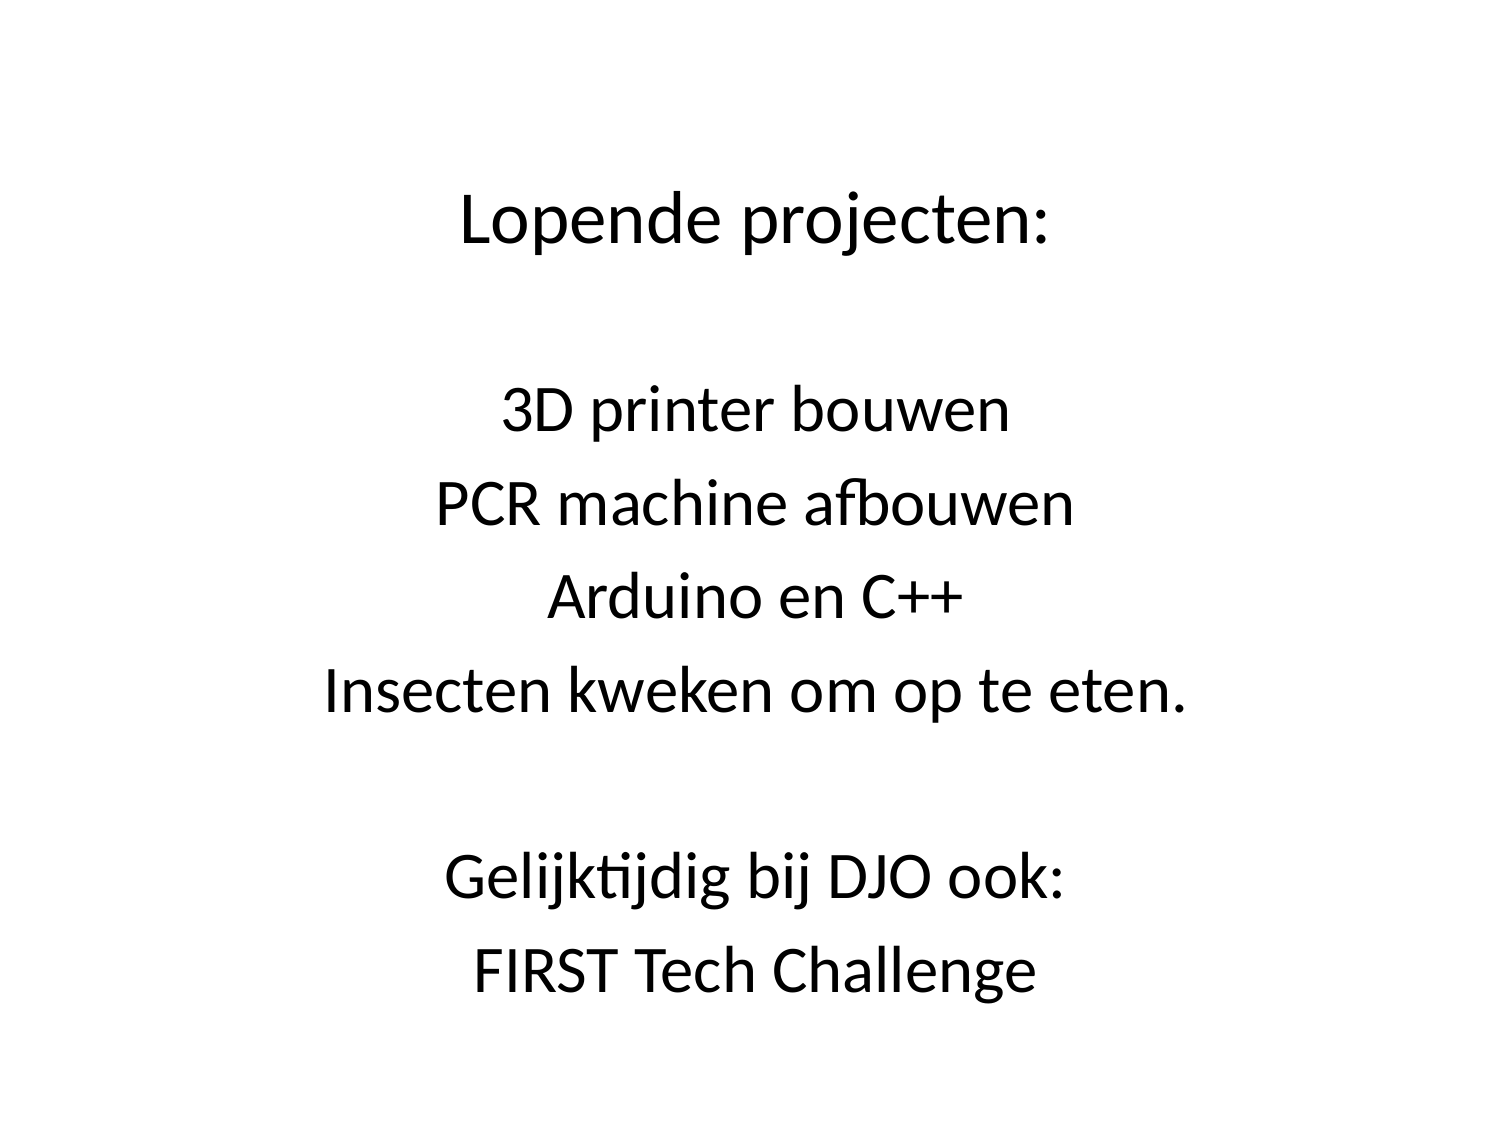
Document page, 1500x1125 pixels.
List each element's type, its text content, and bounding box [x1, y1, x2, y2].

subtitle Lopende projecten: 3D printer bouwen PCR machine afbouwen Arduino en C++ Insecten kweken om op te eten. Gelijktijdig bij DJO ook: FIRST Tech Challenge [123, 160, 1388, 1035]
